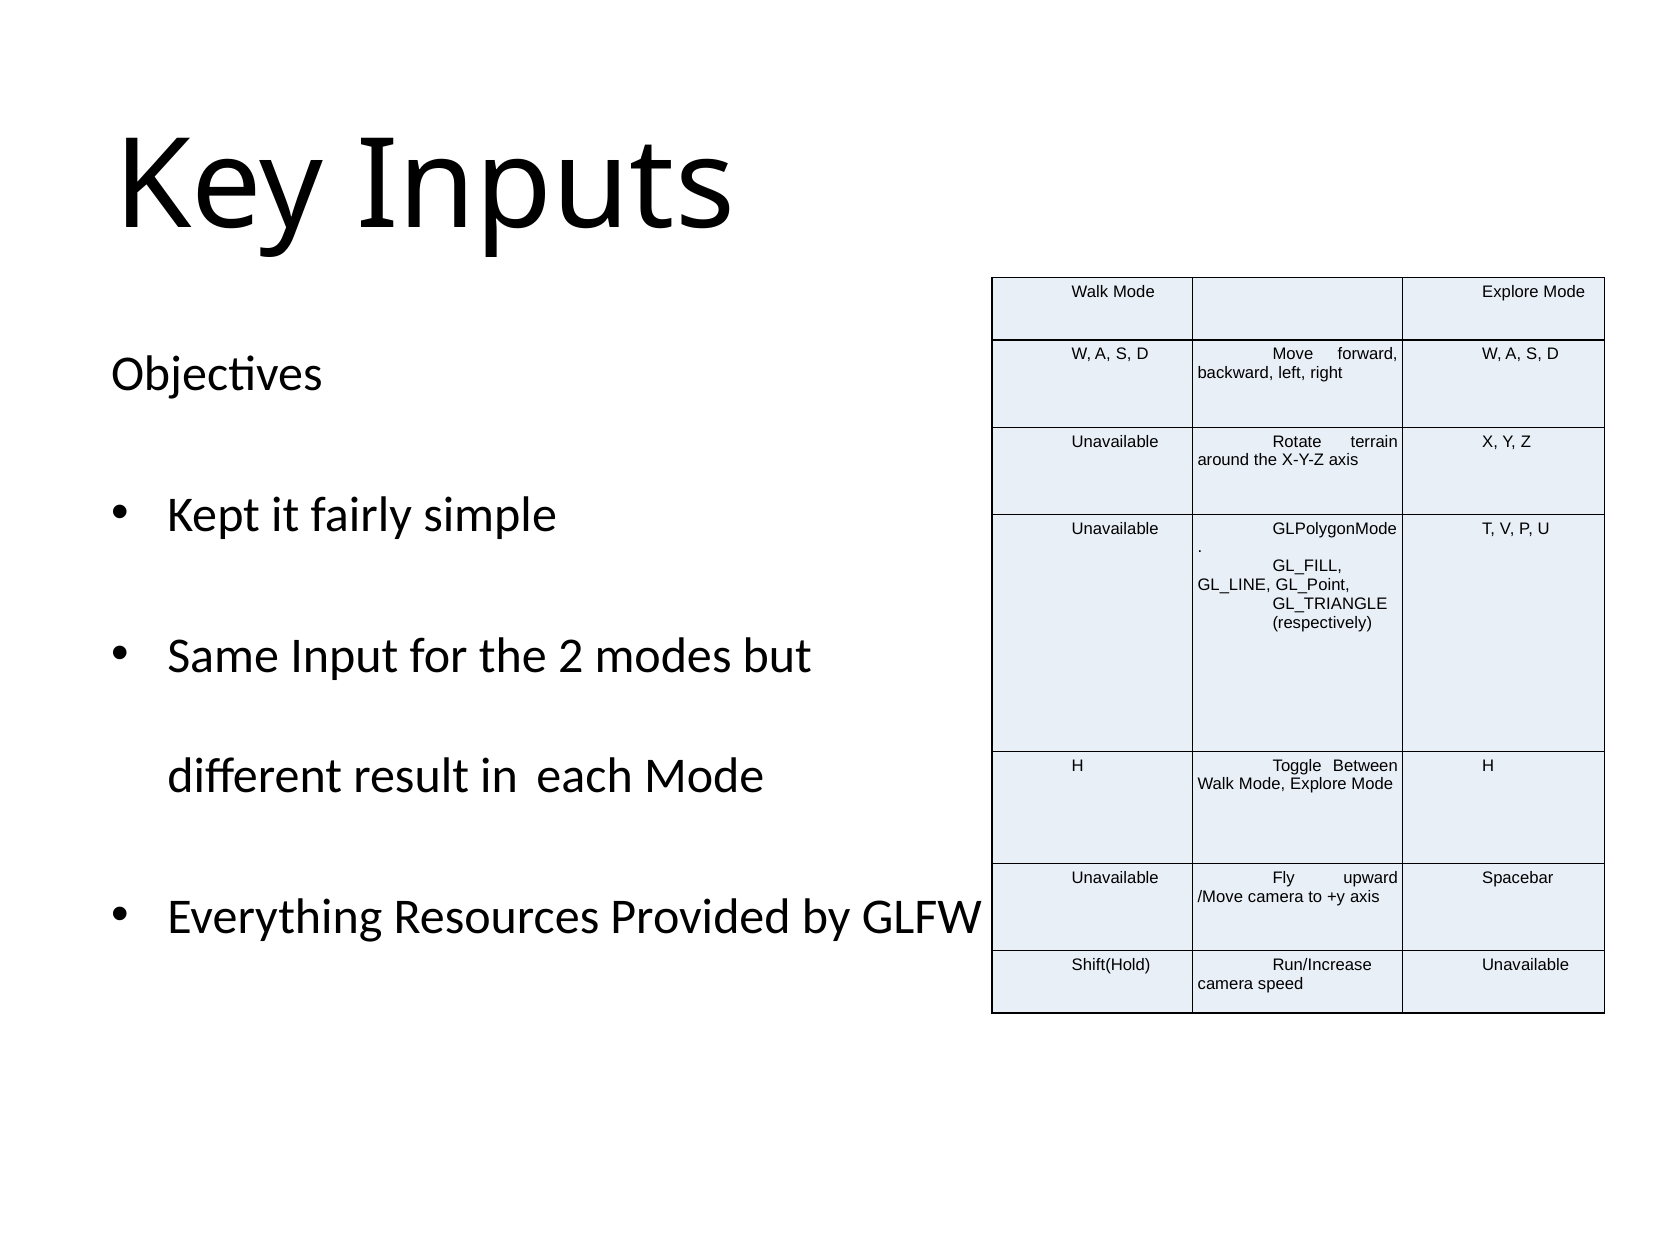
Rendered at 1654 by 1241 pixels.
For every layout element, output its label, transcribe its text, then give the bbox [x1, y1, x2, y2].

table_cell H [1403, 752, 1604, 863]
table_cell GLPolygonMode. GL_FILL, GL_LINE, GL_Point, GL_TRIANGLE (respectively) [1193, 515, 1402, 751]
title Key Inputs [47, 117, 804, 261]
table_cell Move forward, backward, left, right [1193, 341, 1402, 427]
table_cell Unavailable [993, 428, 1192, 514]
table_cell Toggle Between Walk Mode, Explore Mode [1193, 752, 1402, 863]
table_cell X, Y, Z [1403, 428, 1604, 514]
table_header [1193, 278, 1402, 339]
table_cell H [993, 752, 1192, 863]
table_header Explore Mode [1403, 278, 1604, 339]
table_cell T, V, P, U [1403, 515, 1604, 751]
table_cell Fly upward /Move camera to +y axis [1193, 864, 1402, 950]
table_header Walk Mode [993, 278, 1192, 339]
table_cell Spacebar [1403, 864, 1604, 950]
text_box Objectives Kept it fairly simple Same Input for the 2 modes but different result in each Mode Everything Resources Provided by GLFW [96, 273, 1000, 939]
table_cell W, A, S, D [1403, 341, 1604, 427]
table_cell Unavailable [993, 515, 1192, 751]
table_cell Rotate terrain around the X-Y-Z axis [1193, 428, 1402, 514]
table_cell Run/Increase camera speed [1193, 951, 1402, 1012]
table_cell Shift(Hold) [993, 951, 1192, 1012]
table_cell W, A, S, D [993, 341, 1192, 427]
table_cell Unavailable [1403, 951, 1604, 1012]
table_cell Unavailable [993, 864, 1192, 950]
